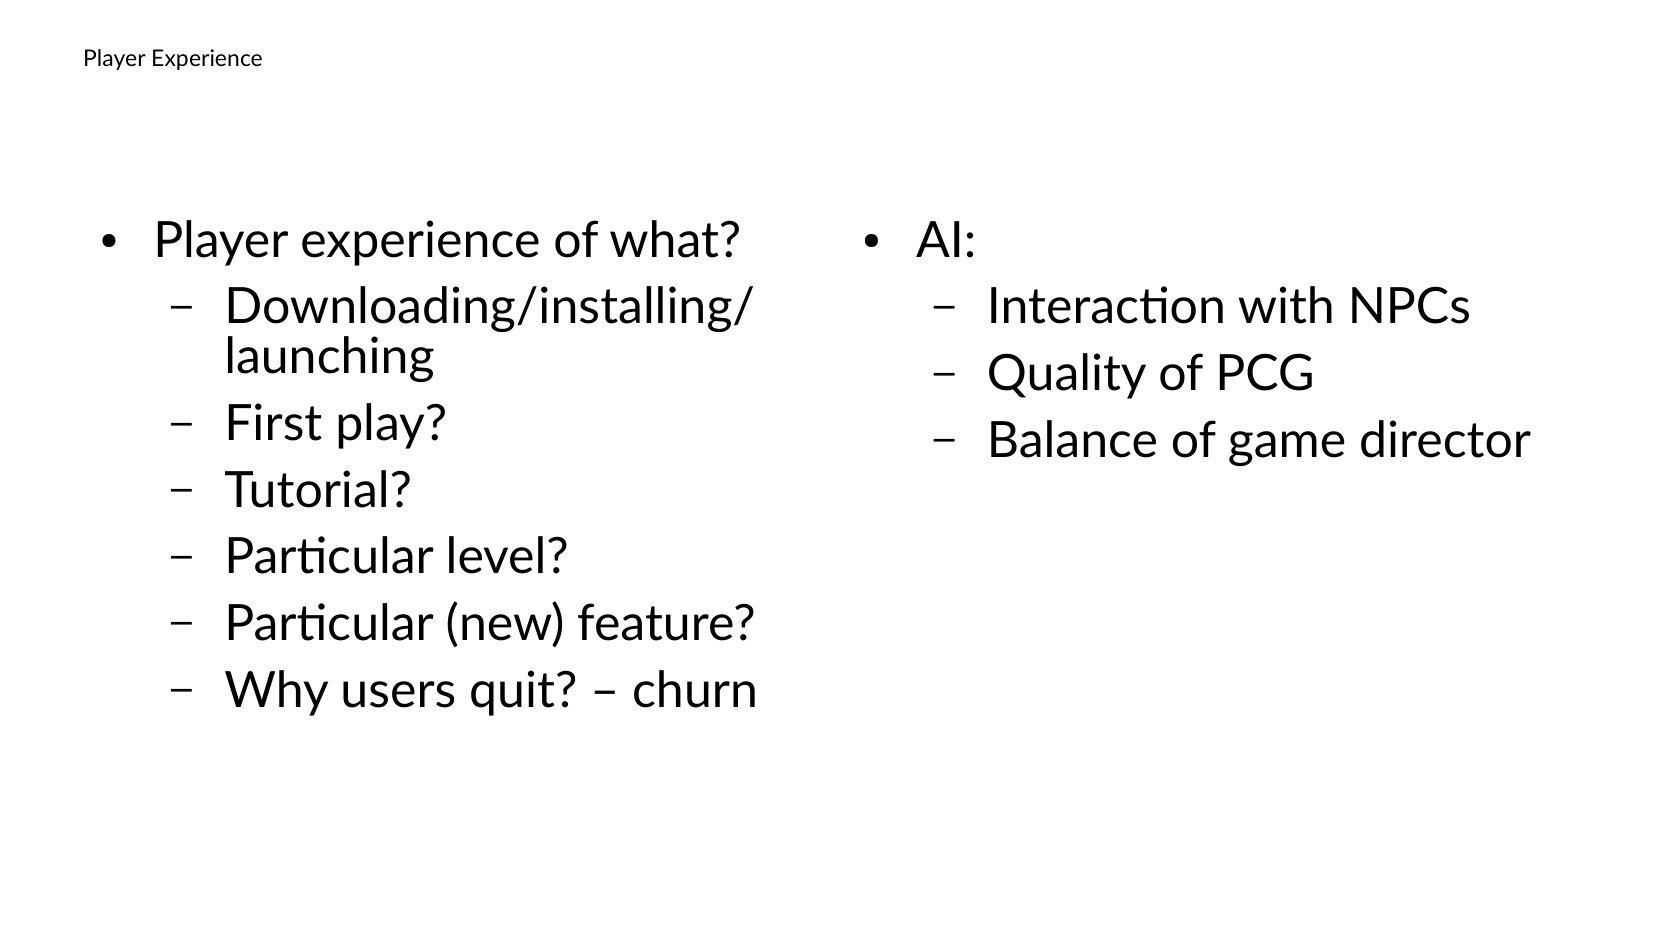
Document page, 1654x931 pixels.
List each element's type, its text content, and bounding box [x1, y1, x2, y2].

title Player Experience [83, 0, 1571, 119]
list AI: Interaction with NPCs Quality of PCG Balance of game director [845, 217, 1572, 839]
list Player experience of what? Downloading/installing/launching First play? Tutorial? Particular level? Particular (new) feature? Why users quit? – churn [82, 217, 809, 839]
